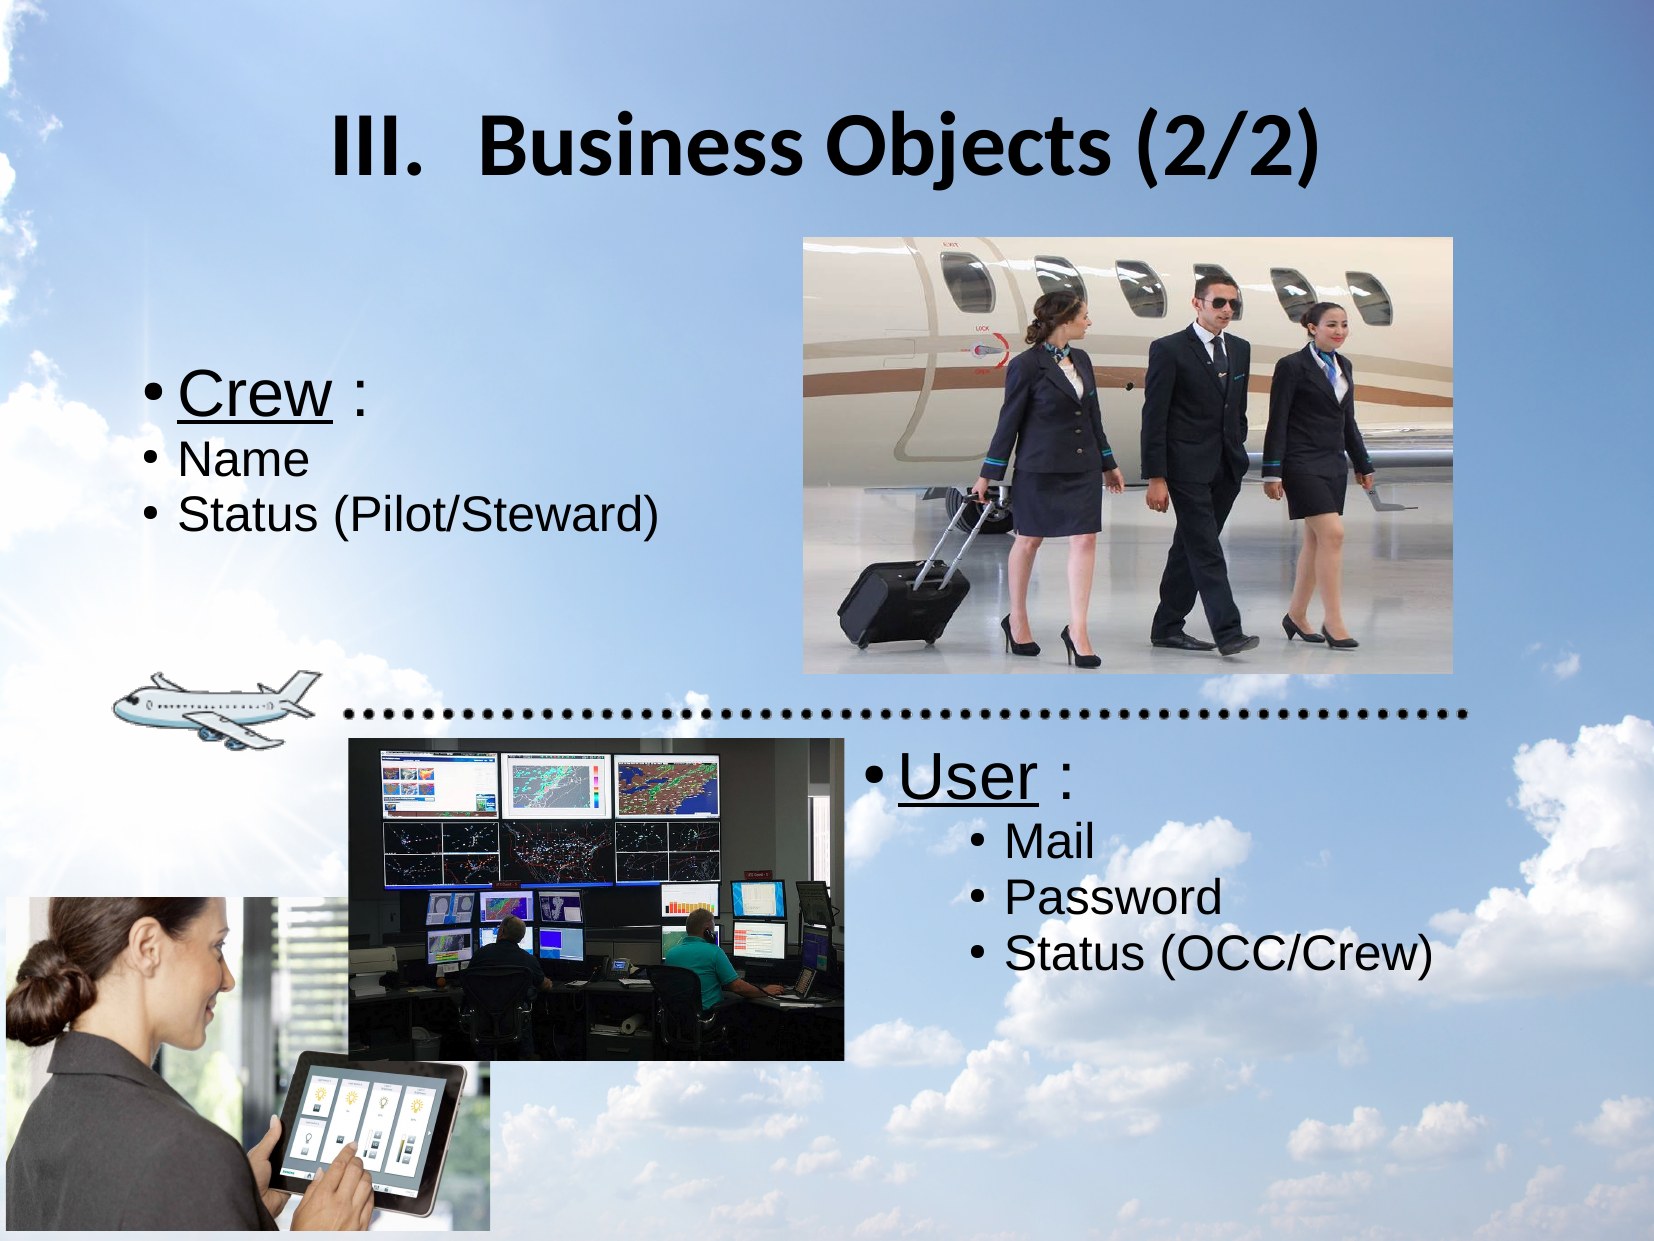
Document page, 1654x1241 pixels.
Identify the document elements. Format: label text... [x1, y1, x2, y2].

picture [0, 0, 1654, 1241]
text_box User : Mail Password Status (OCC/Crew) [862, 283, 1595, 1102]
subtitle Crew : Name Status (Pilot/Steward) [141, 353, 803, 622]
subtitle Crew : Name Status (Pilot/Steward) [141, 792, 862, 1066]
title III. Business Objects (2/2) [82, 49, 1571, 257]
